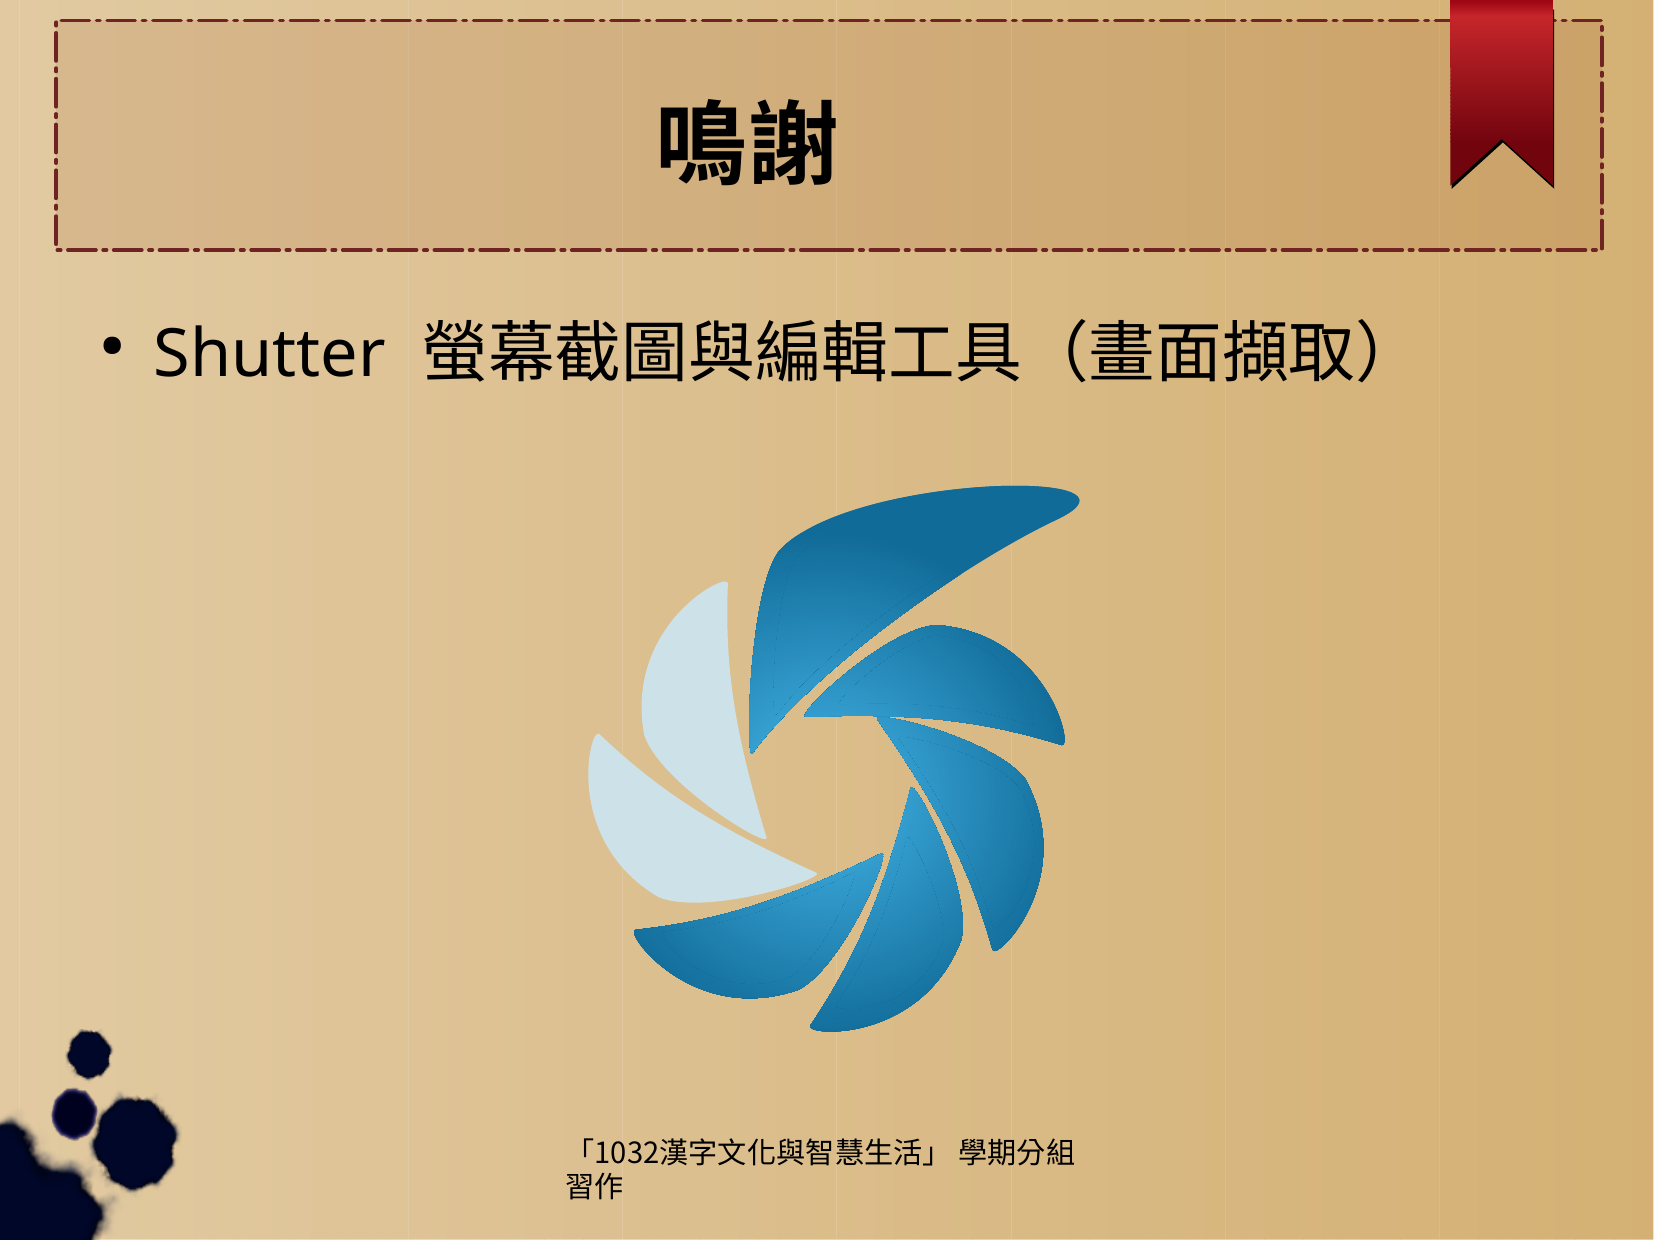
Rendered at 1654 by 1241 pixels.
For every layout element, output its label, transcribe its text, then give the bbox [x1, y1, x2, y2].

title 鳴謝 [82, 47, 1412, 229]
picture [519, 442, 1153, 1075]
list Shutter 螢幕截圖與編輯工具（畫面擷取） [82, 299, 1571, 414]
